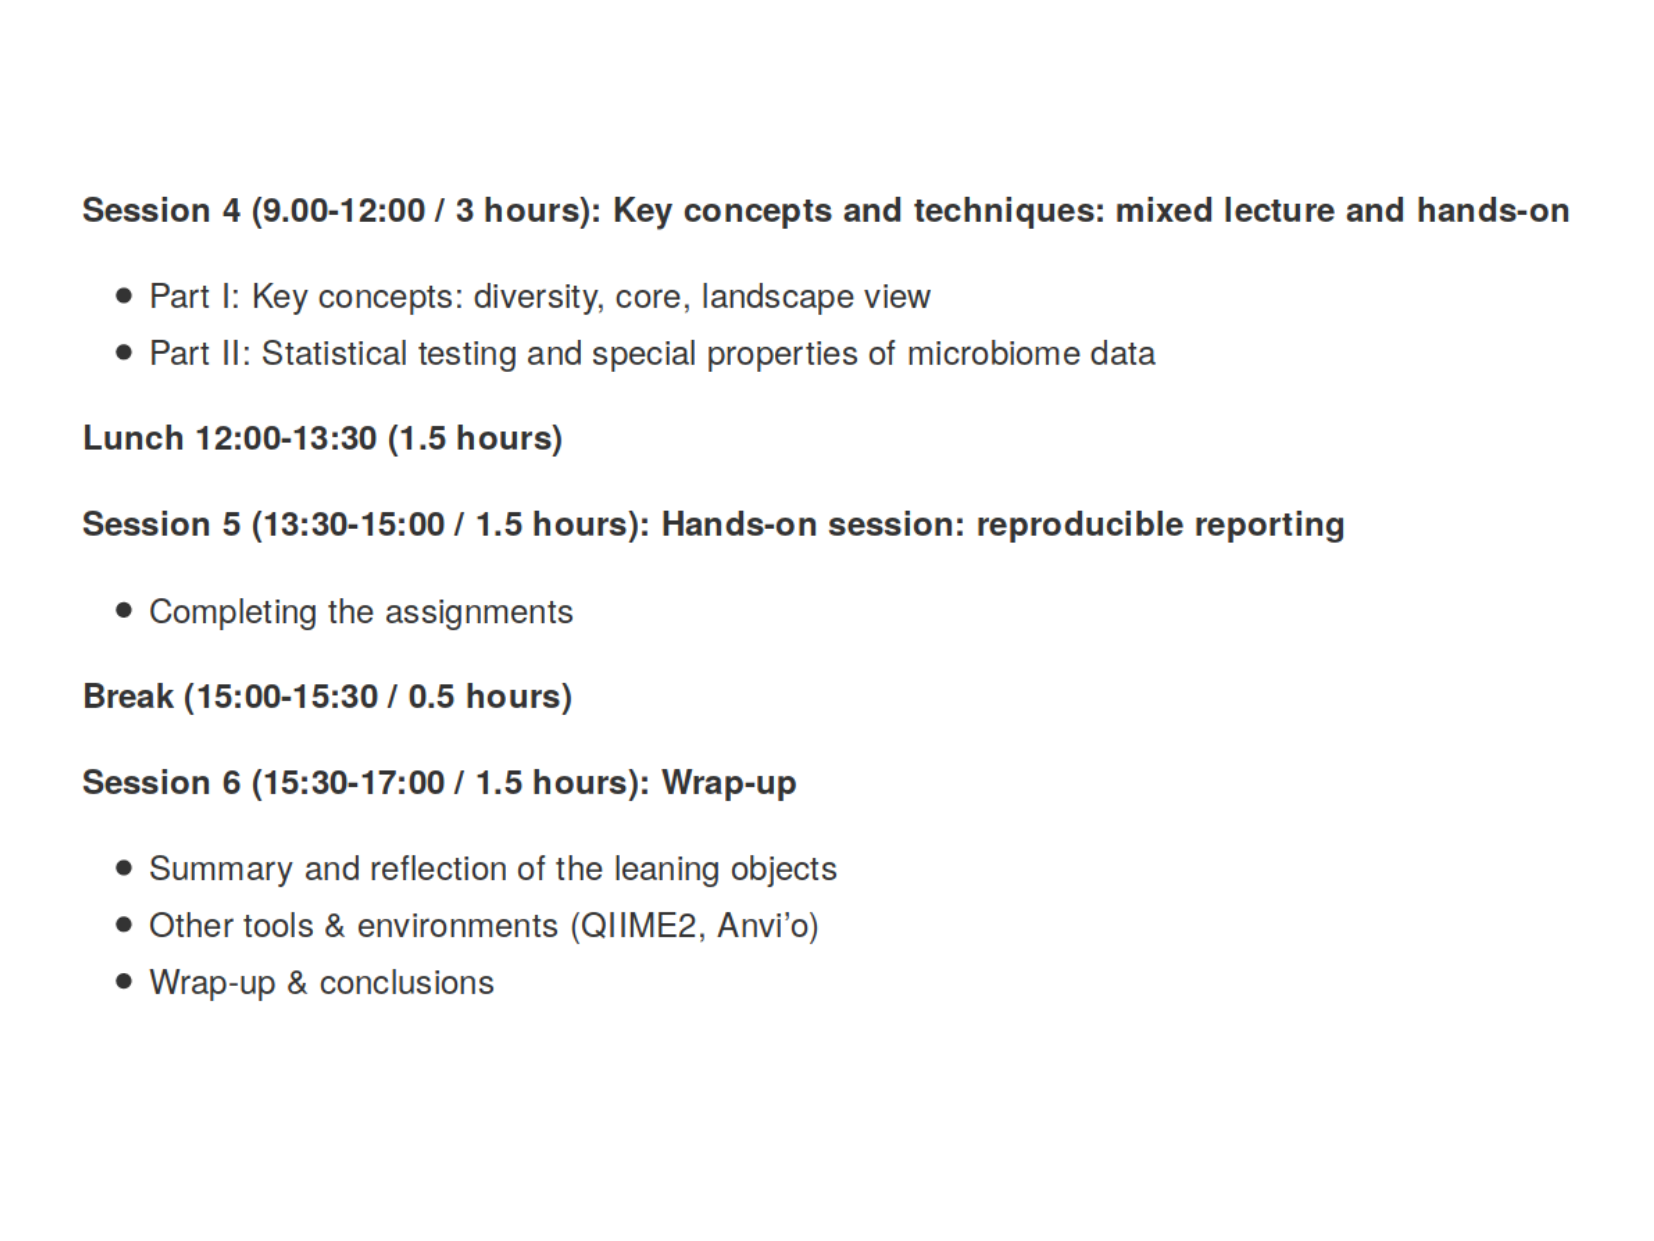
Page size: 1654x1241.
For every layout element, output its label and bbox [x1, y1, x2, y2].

picture [39, 172, 1610, 1043]
